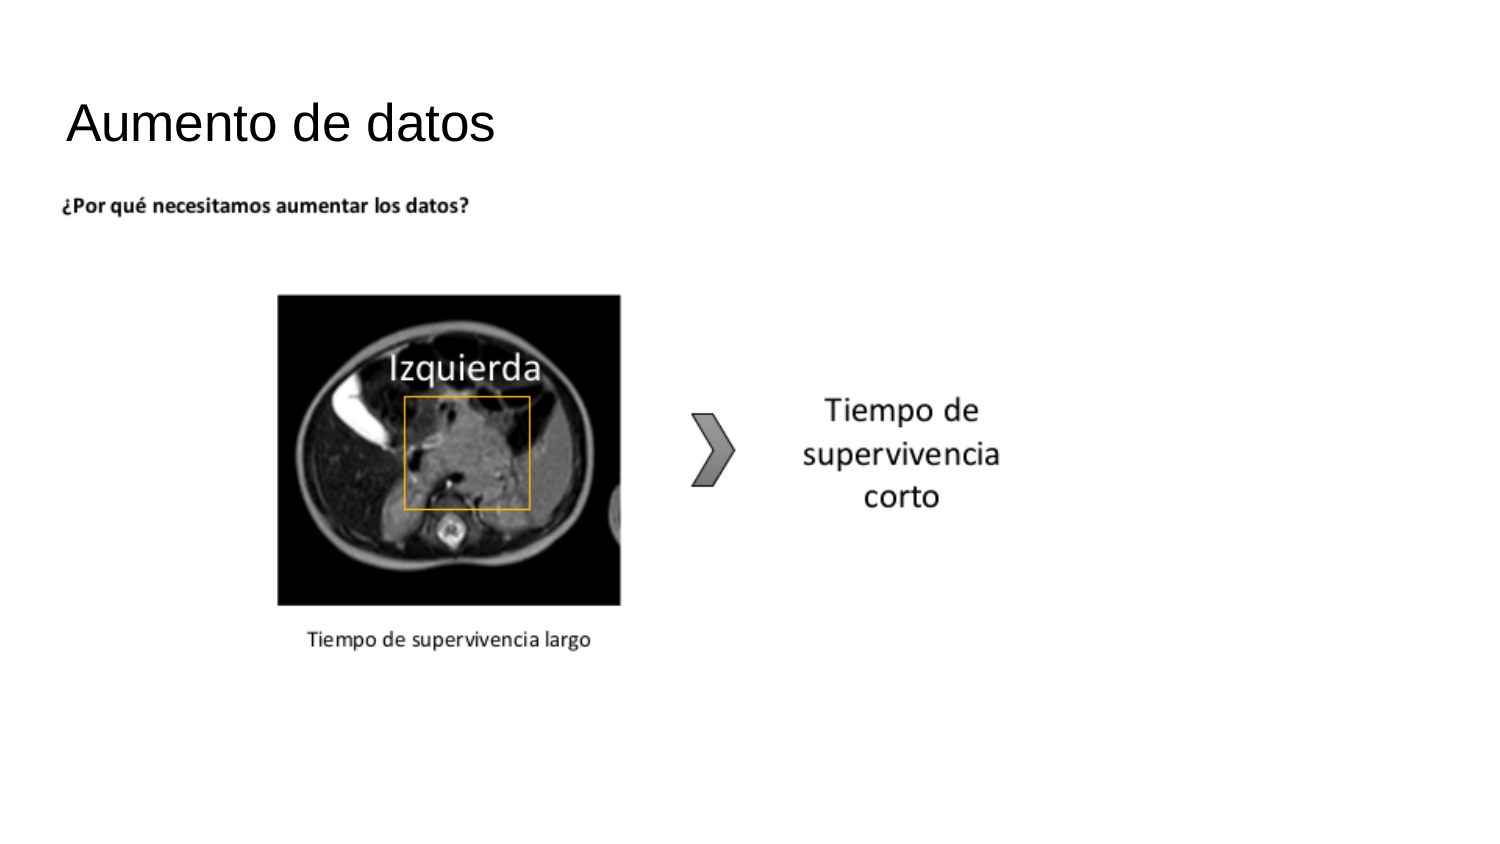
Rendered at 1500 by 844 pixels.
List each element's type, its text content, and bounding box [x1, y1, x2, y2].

title Aumento de datos [51, 72, 1449, 167]
picture [51, 188, 1081, 675]
